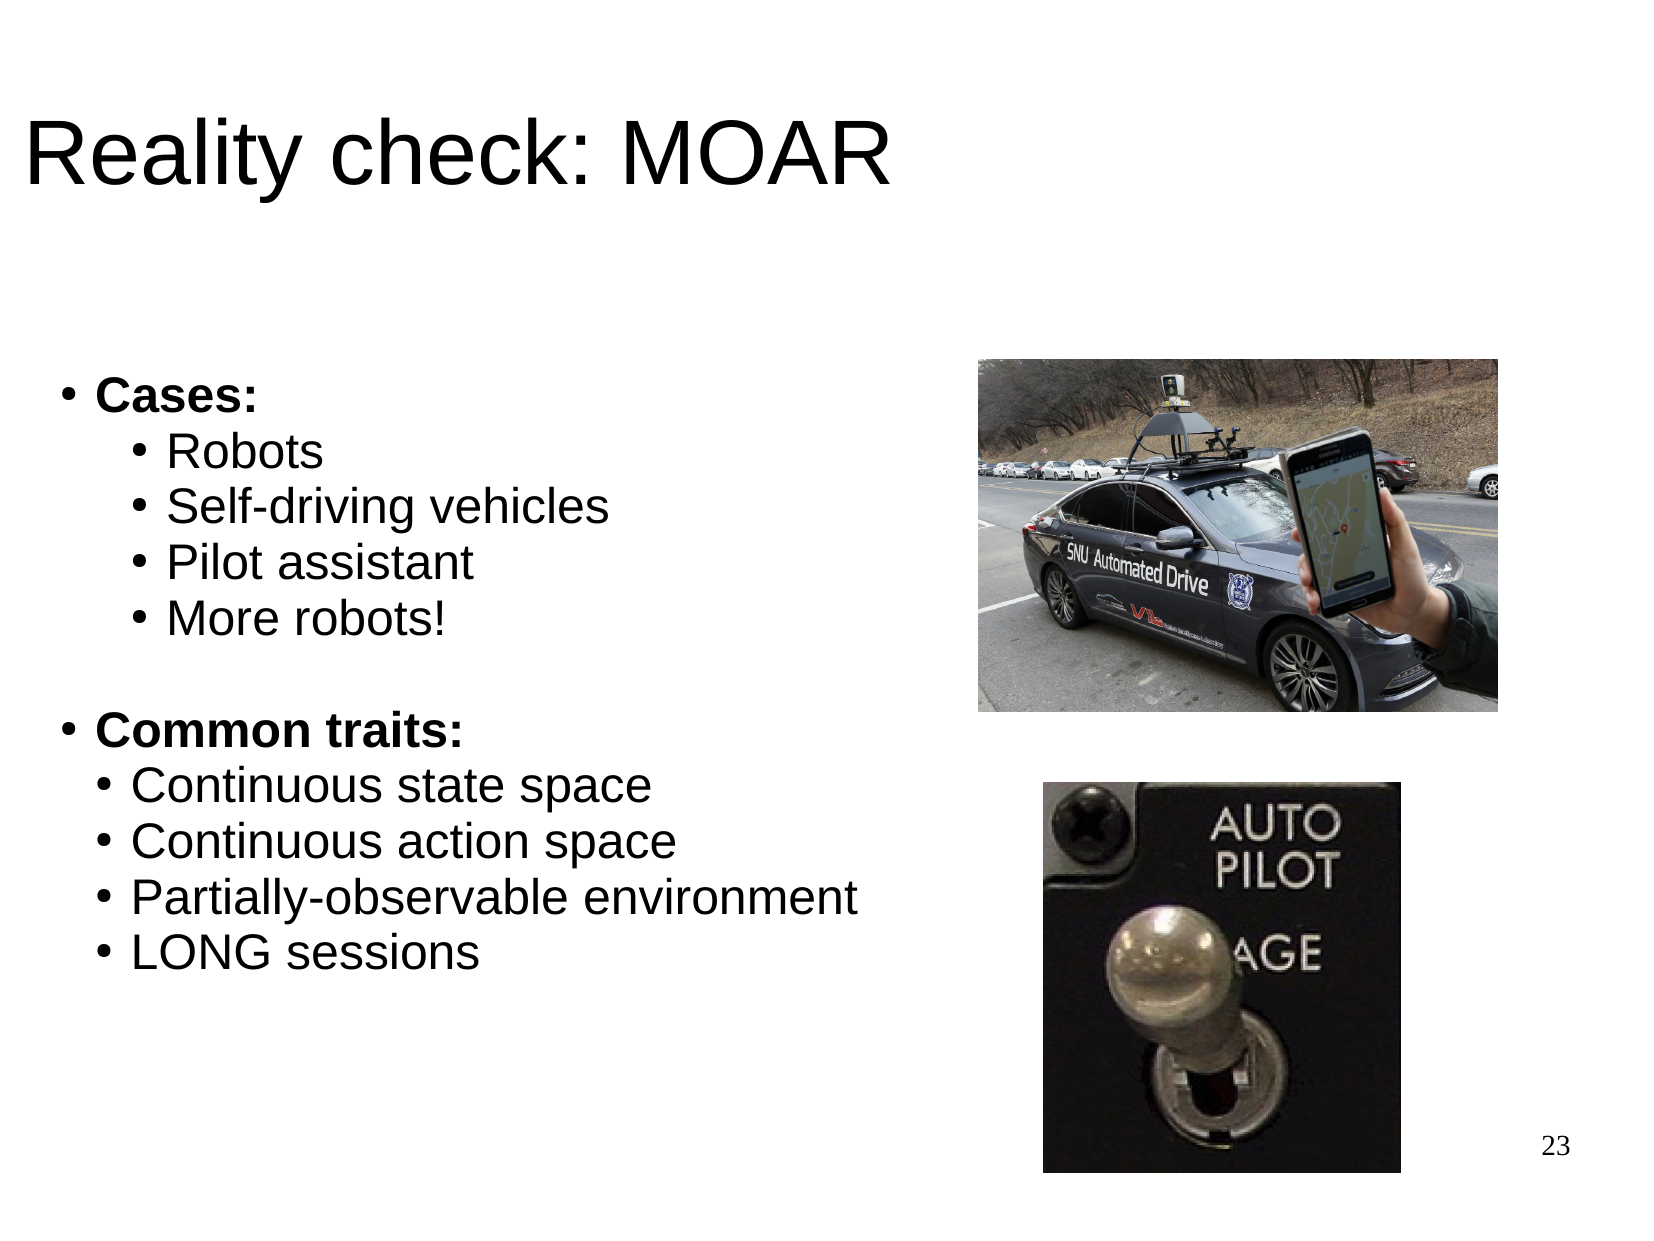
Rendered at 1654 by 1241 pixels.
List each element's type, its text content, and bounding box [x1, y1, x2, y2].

title Reality check: MOAR [23, 49, 1512, 257]
text_box Cases: Robots Self-driving vehicles Pilot assistant More robots! Common traits: Continuous state space Continuous action space Partially-observable environment LONG sessions [45, 359, 1237, 1051]
picture [1237, 359, 1498, 712]
picture [1043, 782, 1401, 1173]
